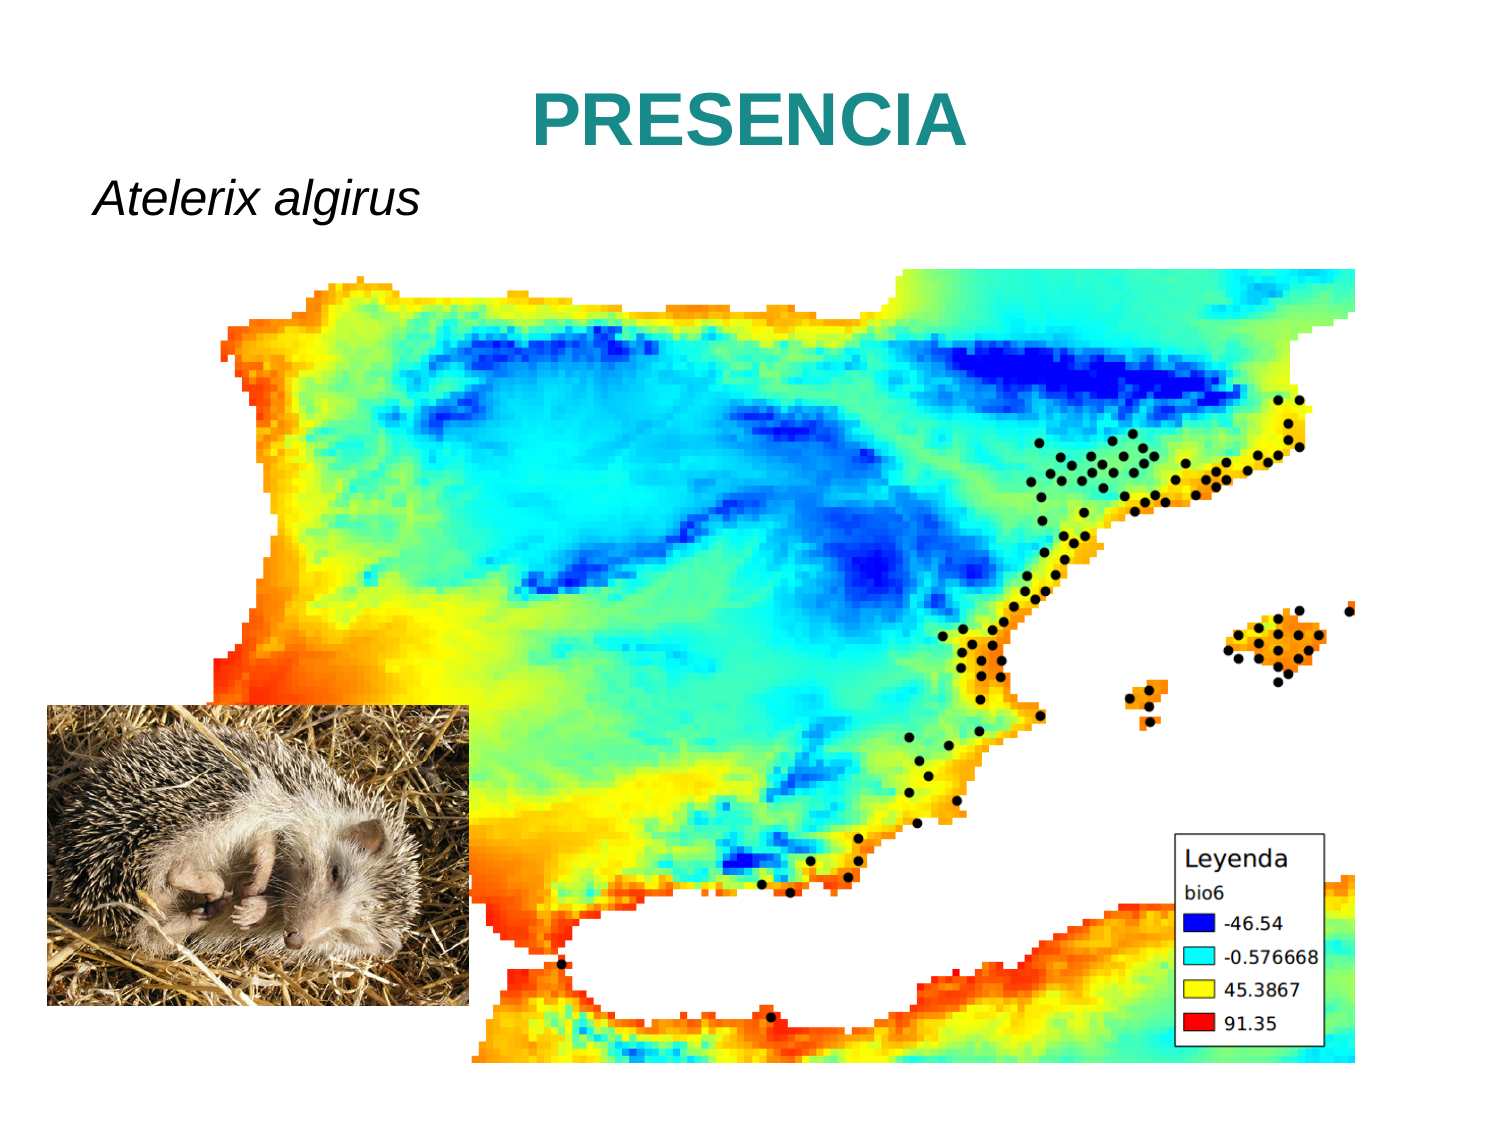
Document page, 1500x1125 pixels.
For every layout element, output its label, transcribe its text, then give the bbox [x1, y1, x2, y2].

picture [47, 269, 1355, 1063]
text_box Atelerix algirus [78, 157, 436, 233]
title PRESENCIA [112, 68, 1388, 172]
